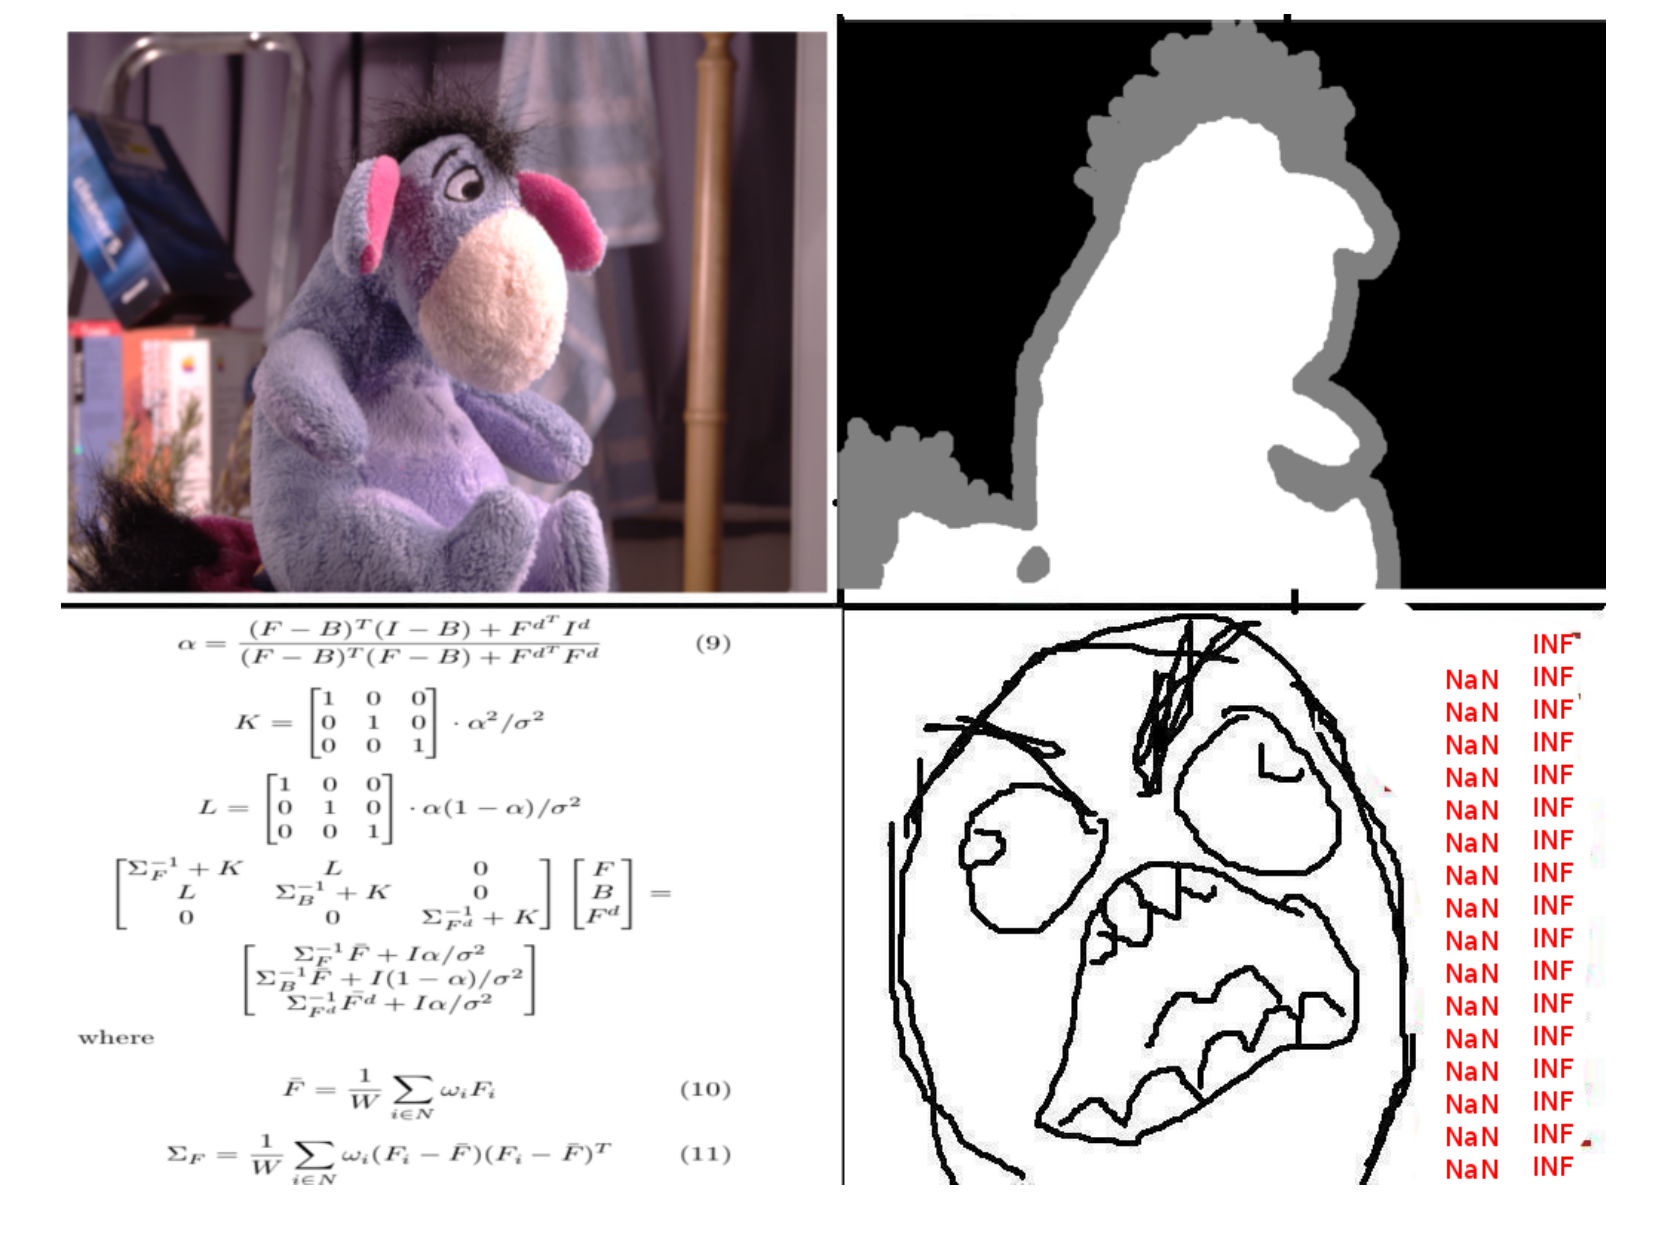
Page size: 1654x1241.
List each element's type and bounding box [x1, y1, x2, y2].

picture [61, 14, 1606, 1186]
